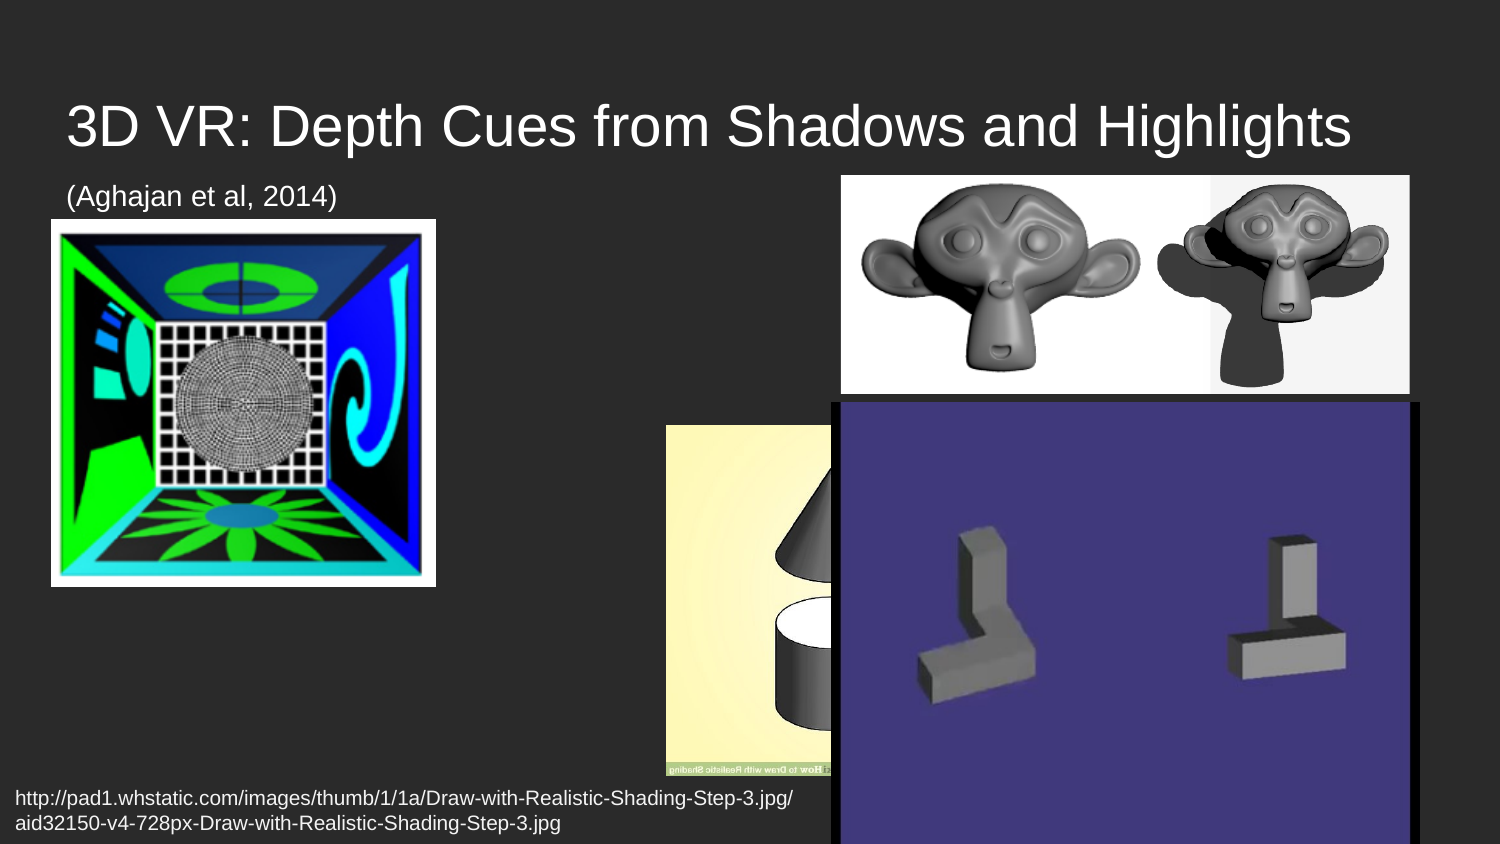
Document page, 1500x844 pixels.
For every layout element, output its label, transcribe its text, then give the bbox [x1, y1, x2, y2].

picture [840, 175, 1410, 394]
text_box http://pad1.whstatic.com/images/thumb/1/1a/Draw-with-Realistic-Shading-Step-3.jpg/aid32150-v4-728px-Draw-with-Realistic-Shading-Step-3.jpg [0, 775, 823, 844]
picture [666, 402, 1420, 844]
picture [51, 219, 436, 588]
title 3D VR: Depth Cues from Shadows and Highlights [51, 72, 1449, 167]
text_box (Aghajan et al, 2014) [51, 166, 368, 218]
